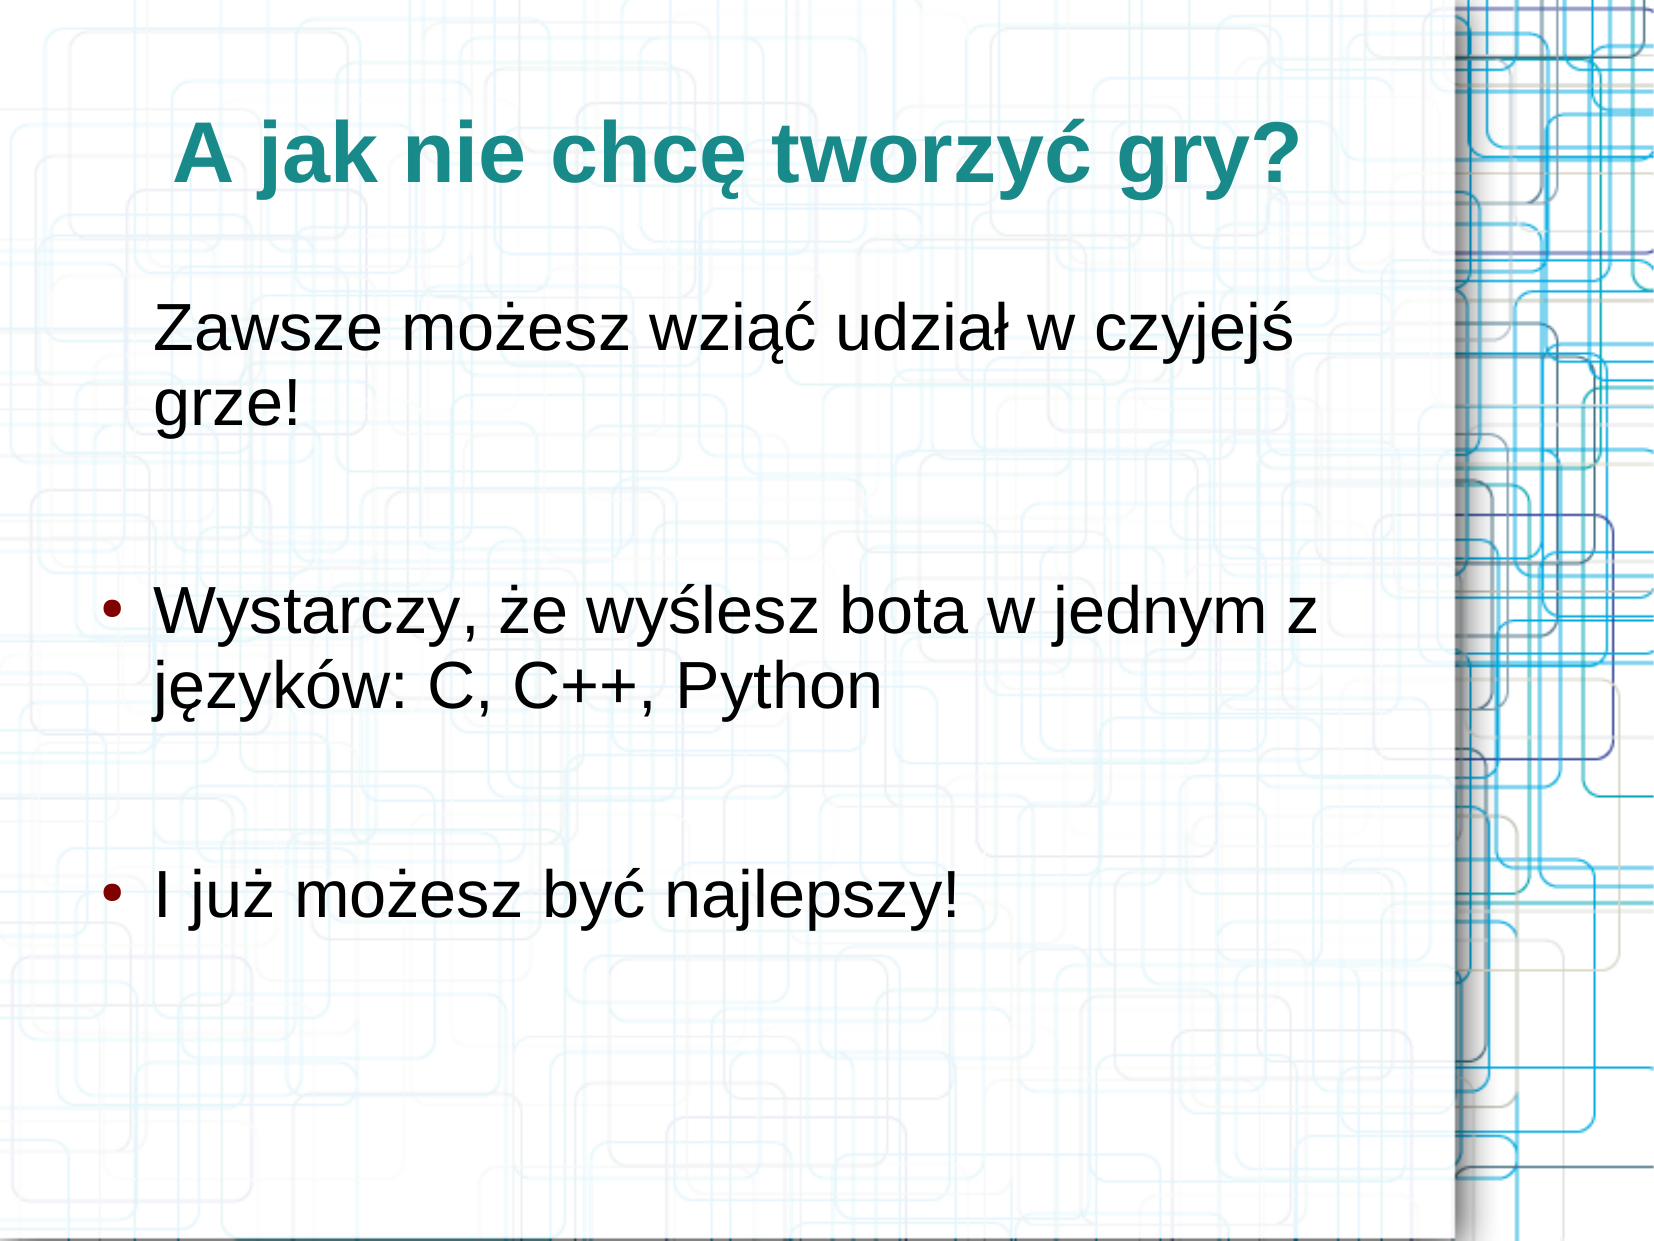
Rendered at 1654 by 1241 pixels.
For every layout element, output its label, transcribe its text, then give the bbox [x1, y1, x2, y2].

picture [0, 0, 1654, 1241]
list Zawsze możesz wziąć udział w czyjejś grze! Wystarczy, że wyślesz bota w jednym z języków: C, C++, Python I już możesz być najlepszy! [82, 290, 1418, 1241]
title A jak nie chcę tworzyć gry? [59, 49, 1418, 257]
